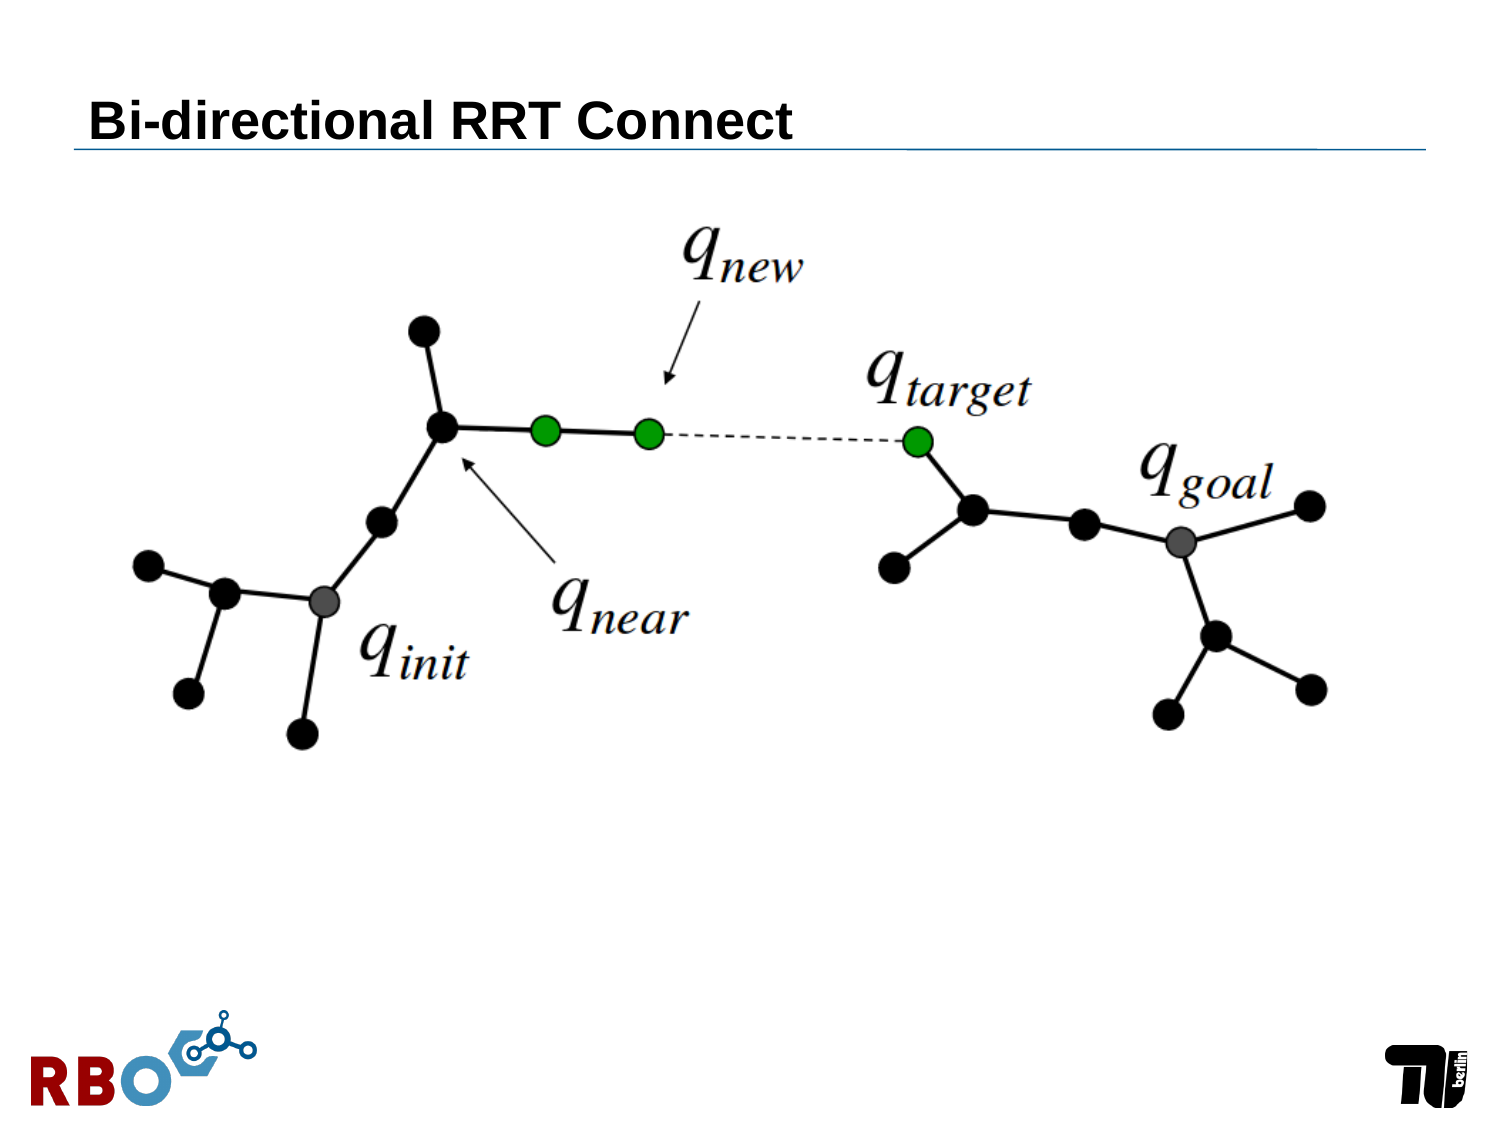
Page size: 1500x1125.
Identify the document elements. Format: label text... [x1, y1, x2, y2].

picture [31, 1010, 257, 1106]
picture [1377, 1045, 1468, 1108]
title Bi-directional RRT Connect [73, 70, 1424, 173]
picture [24, 197, 1475, 849]
